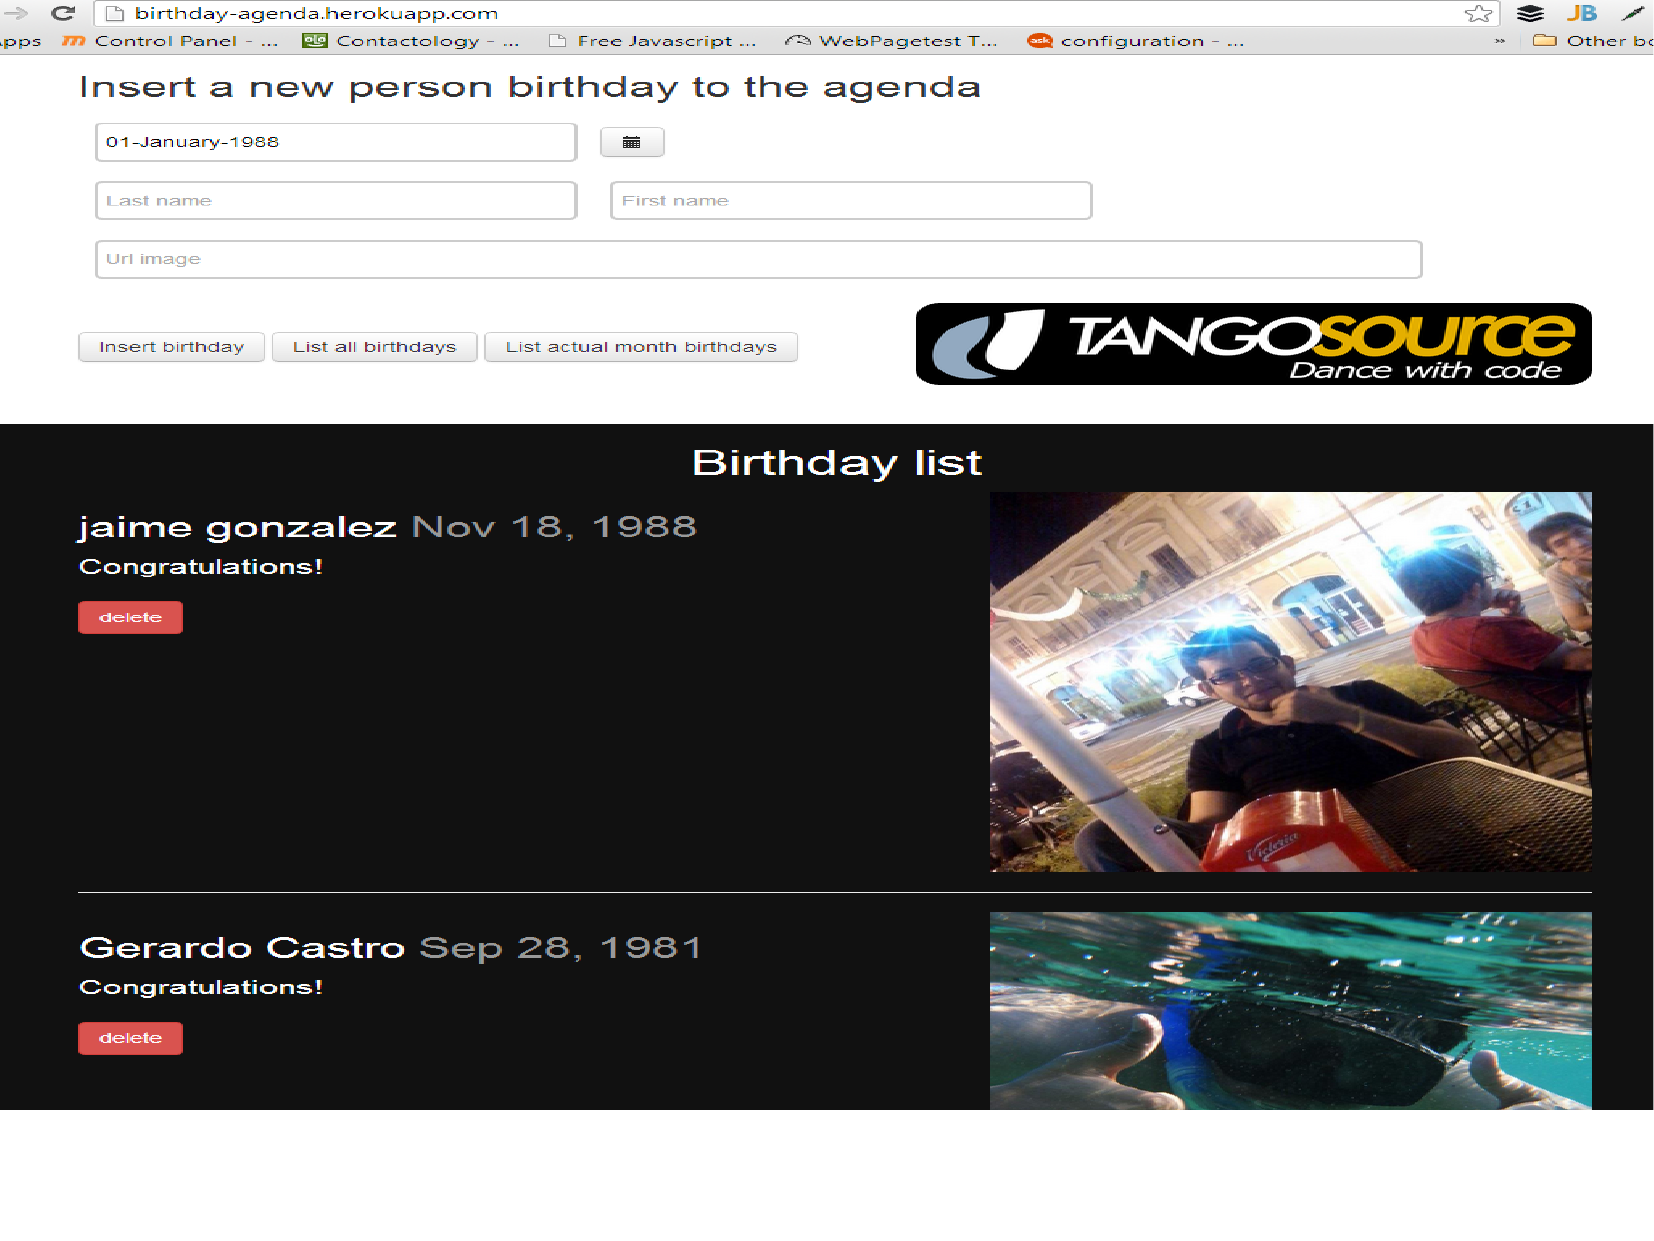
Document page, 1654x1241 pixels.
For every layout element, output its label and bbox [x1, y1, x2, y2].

picture [0, 0, 1654, 1111]
